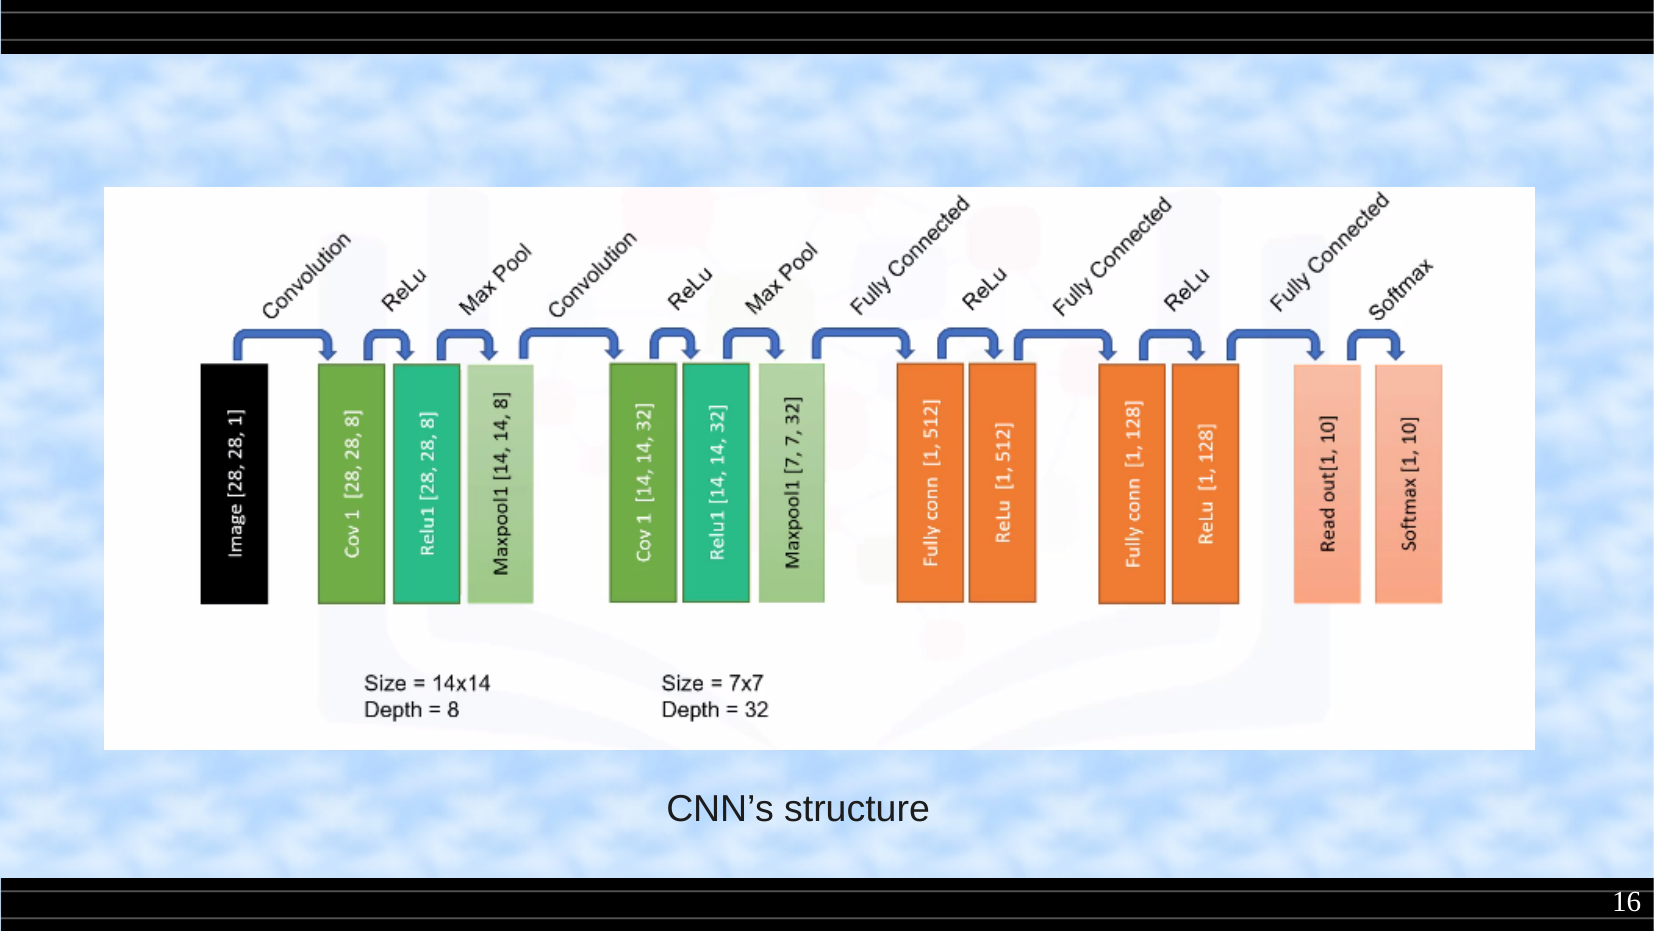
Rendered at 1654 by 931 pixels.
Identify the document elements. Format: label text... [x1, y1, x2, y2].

picture [0, 0, 1654, 931]
text_box CNN’s structure [651, 779, 946, 837]
